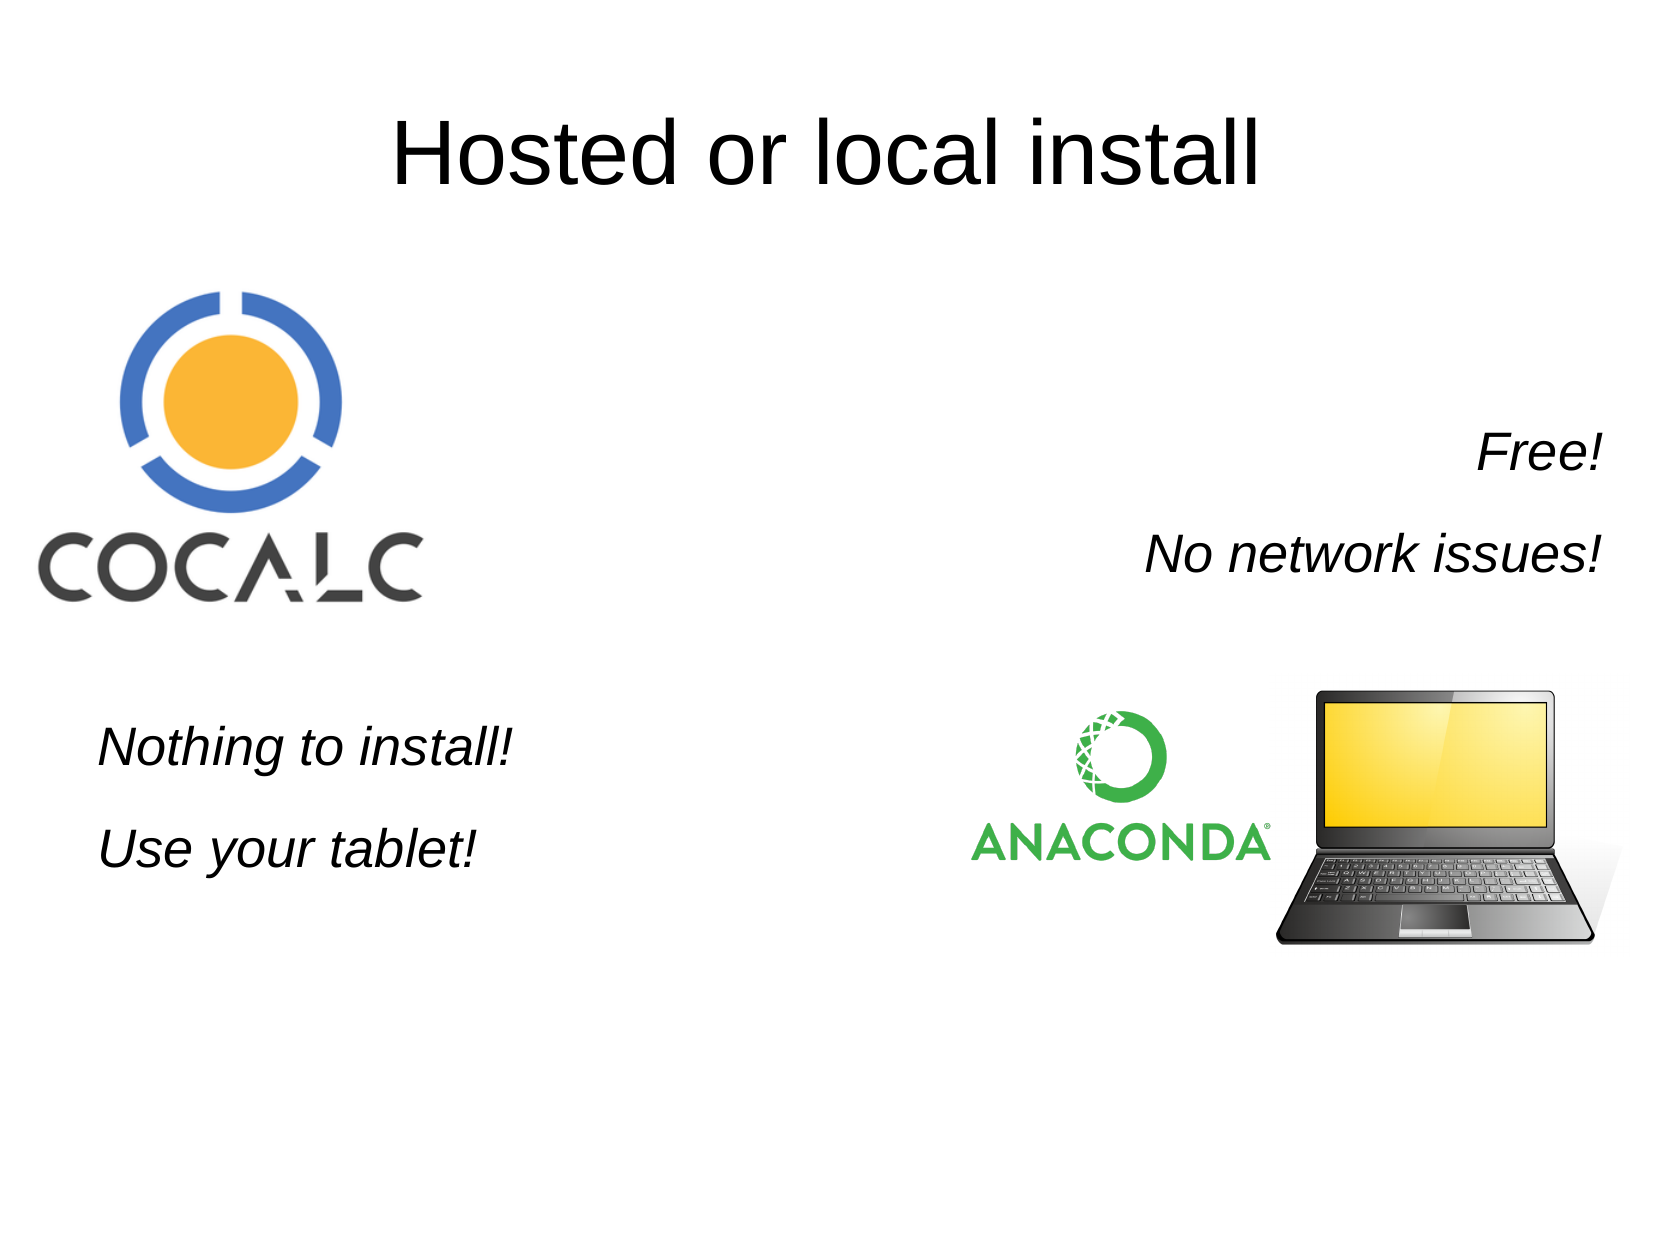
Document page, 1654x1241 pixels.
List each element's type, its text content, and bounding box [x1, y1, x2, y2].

text_box Nothing to install! Use your tablet! [82, 708, 922, 887]
text_box Free! No network issues! [779, 413, 1619, 592]
picture [23, 271, 439, 615]
picture [968, 673, 1630, 957]
title Hosted or local install [82, 49, 1571, 257]
